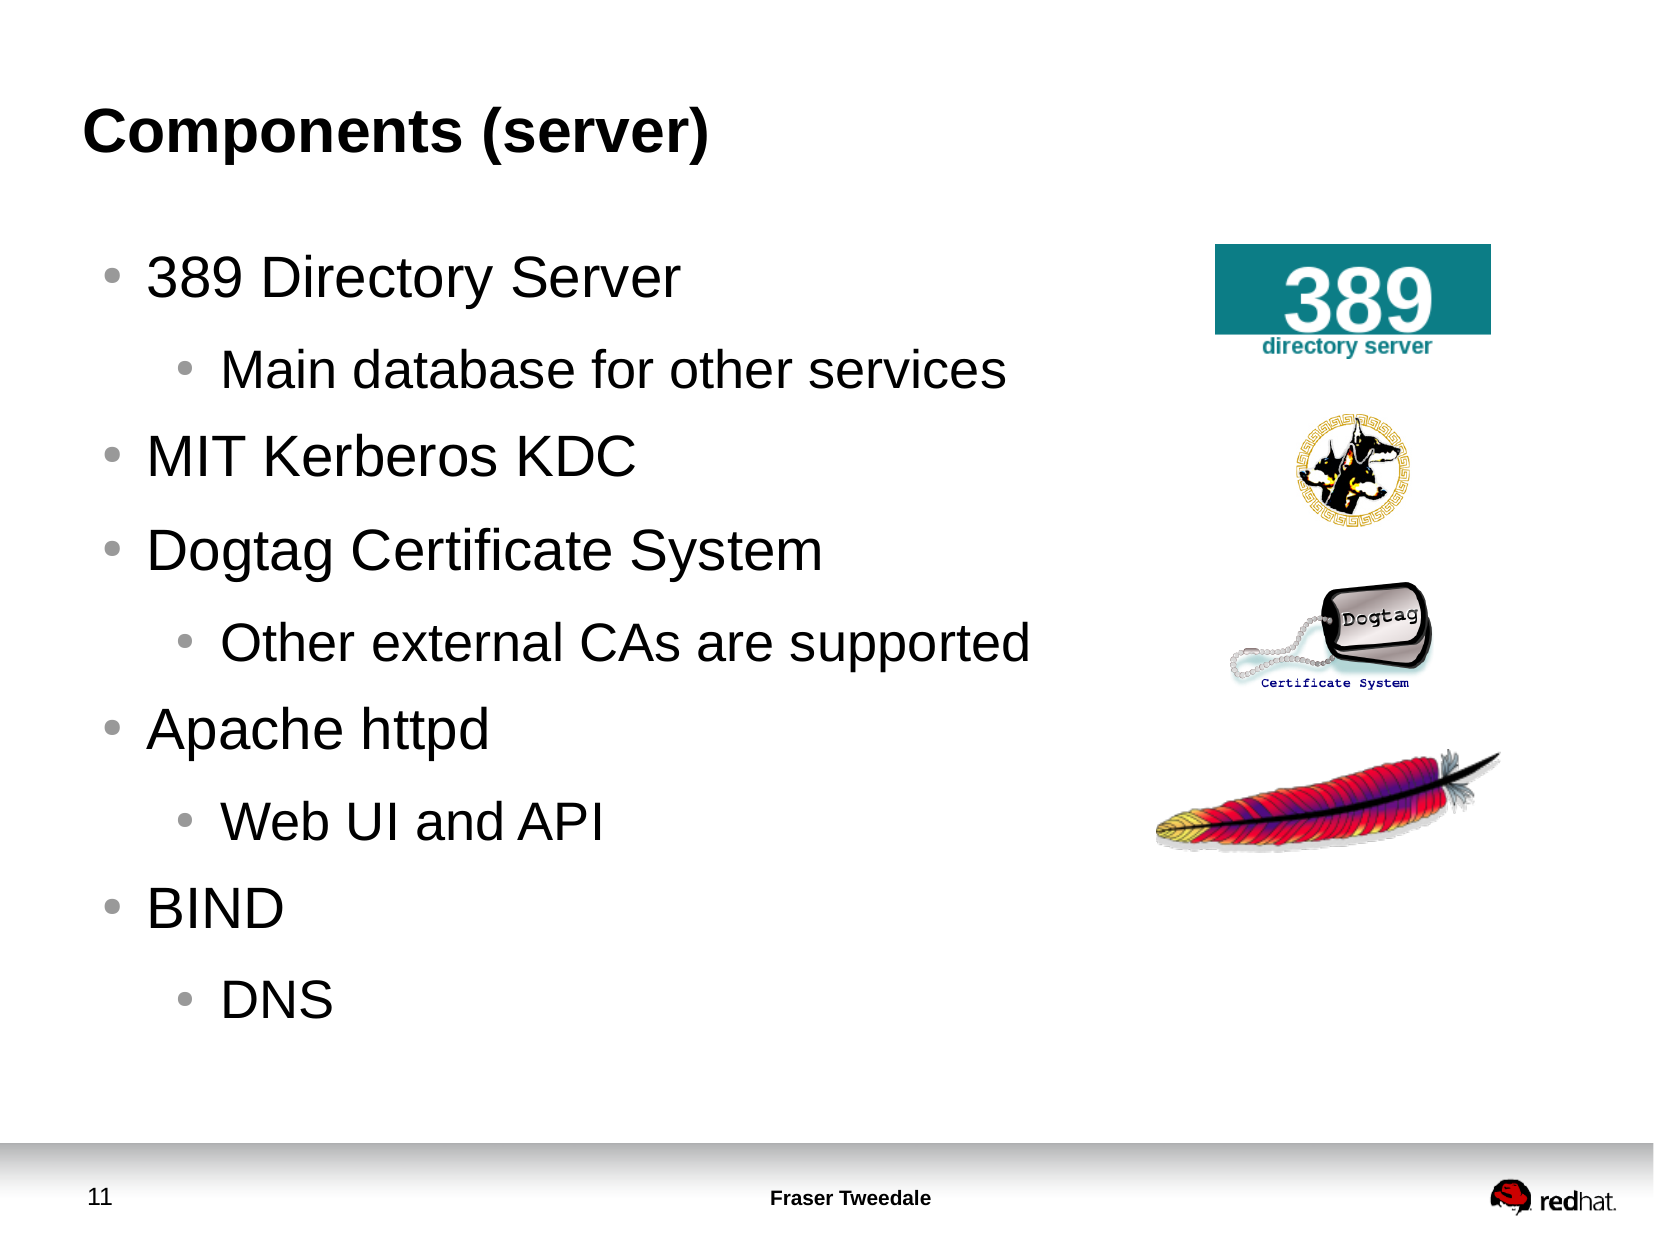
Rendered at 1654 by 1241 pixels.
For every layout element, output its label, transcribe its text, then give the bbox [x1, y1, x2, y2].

picture [1230, 582, 1434, 691]
picture [1290, 405, 1419, 541]
title Components (server) [82, 37, 1571, 226]
picture [0, 1143, 1654, 1241]
picture [1156, 749, 1501, 854]
list 389 Directory Server Main database for other services MIT Kerberos KDC Dogtag Certificate System Other external CAs are supported Apache httpd Web UI and API BIND DNS [86, 244, 1576, 1039]
picture [1215, 244, 1491, 359]
